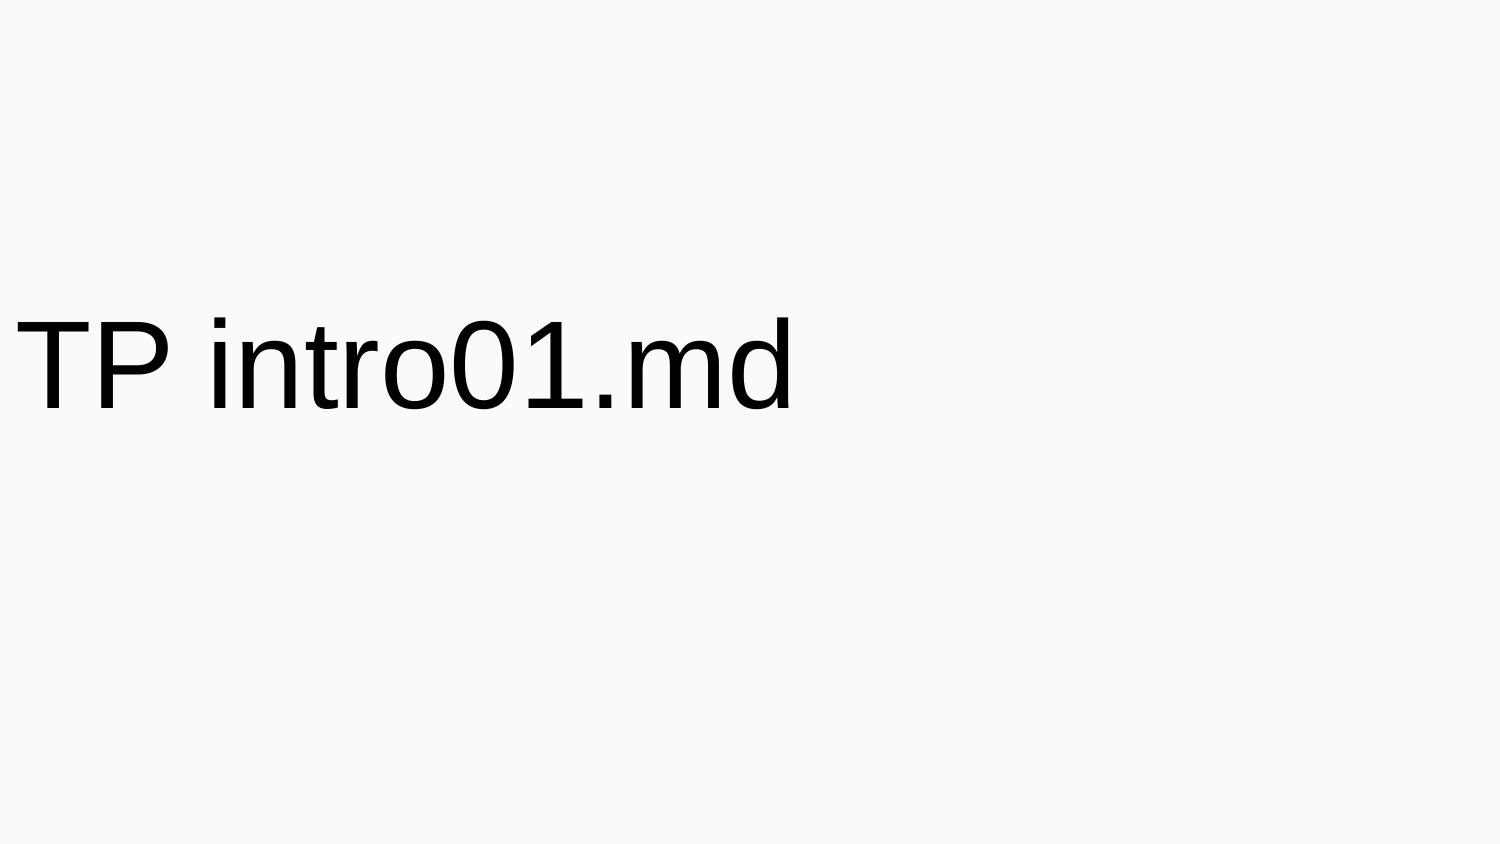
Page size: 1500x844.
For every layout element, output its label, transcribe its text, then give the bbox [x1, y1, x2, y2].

text_box TP intro01.md [0, 0, 1321, 488]
